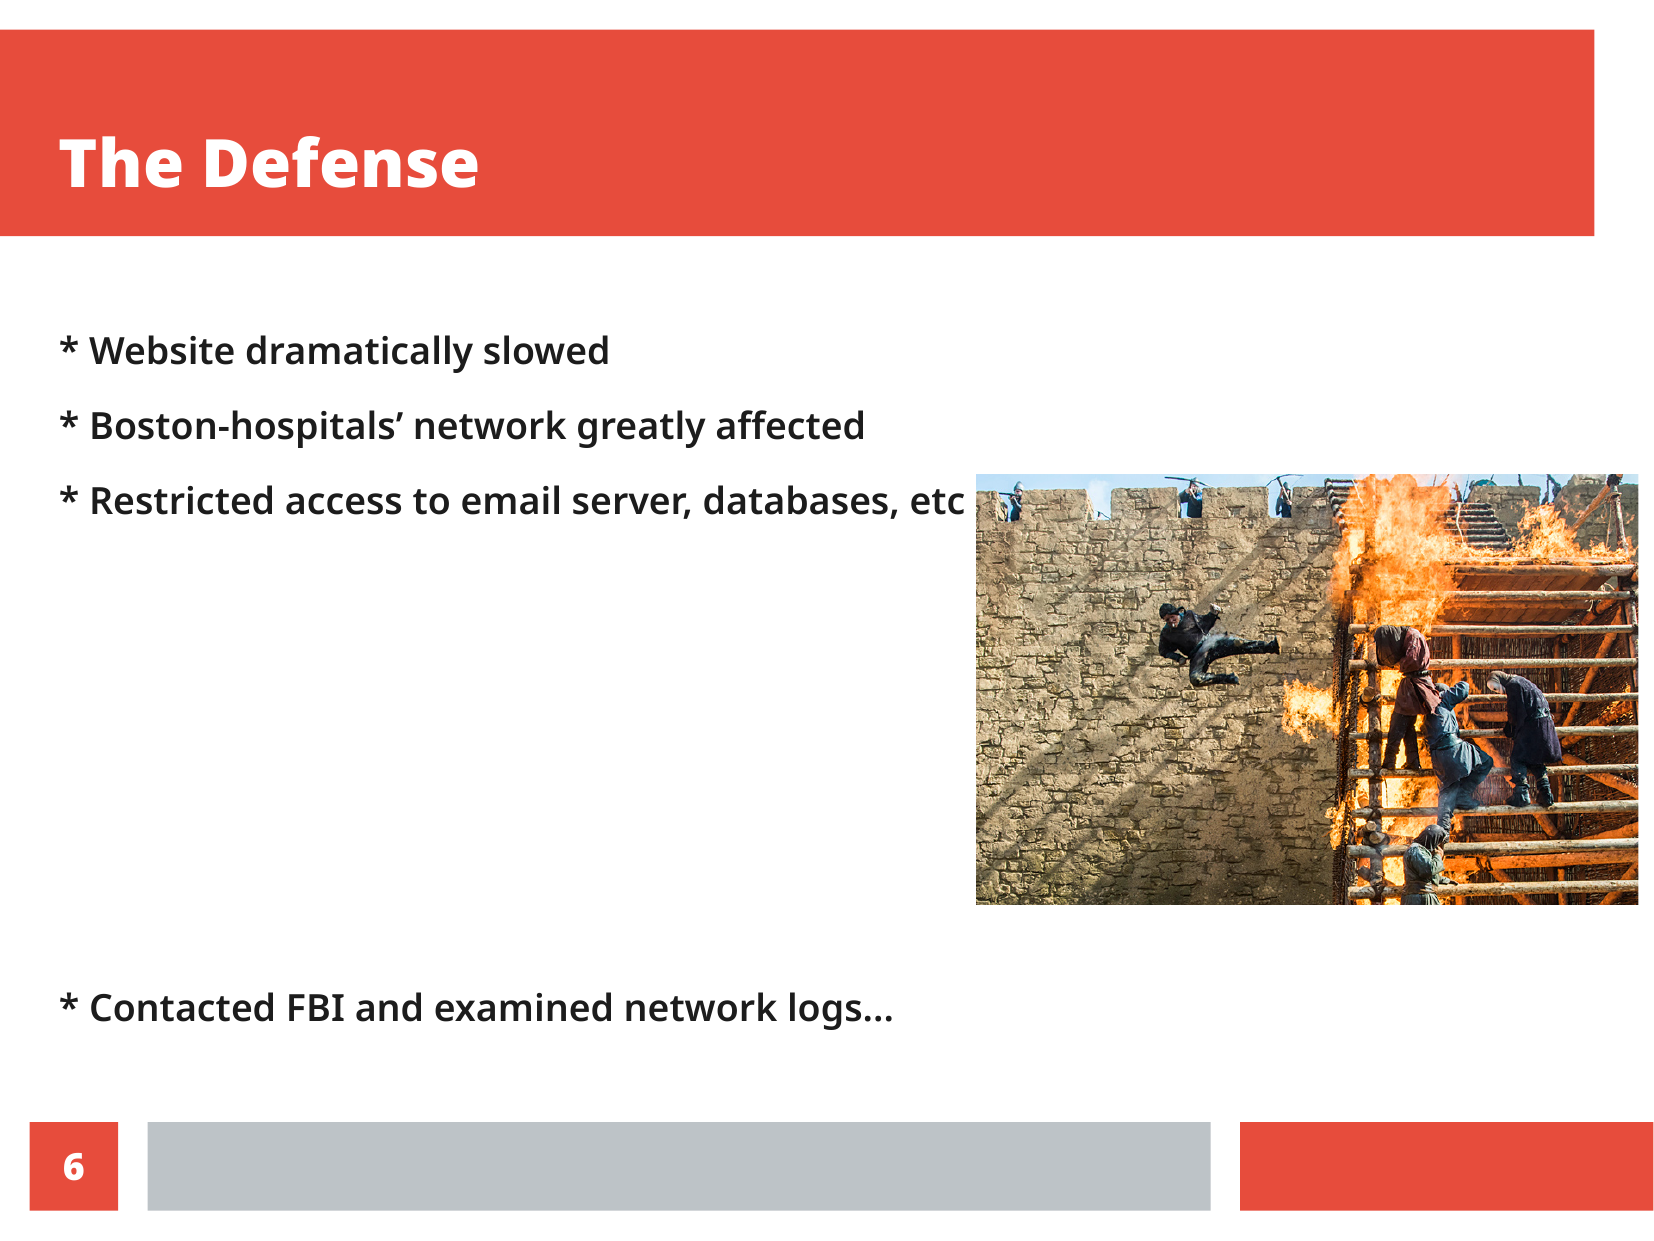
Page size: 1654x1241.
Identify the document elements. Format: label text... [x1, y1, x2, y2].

list * Website dramatically slowed * Boston-hospitals’ network greatly affected * Restricted access to email server, databases, etc * Contacted FBI and examined network logs... [59, 324, 1036, 1093]
picture [976, 474, 1639, 905]
title The Defense [59, 59, 1595, 207]
